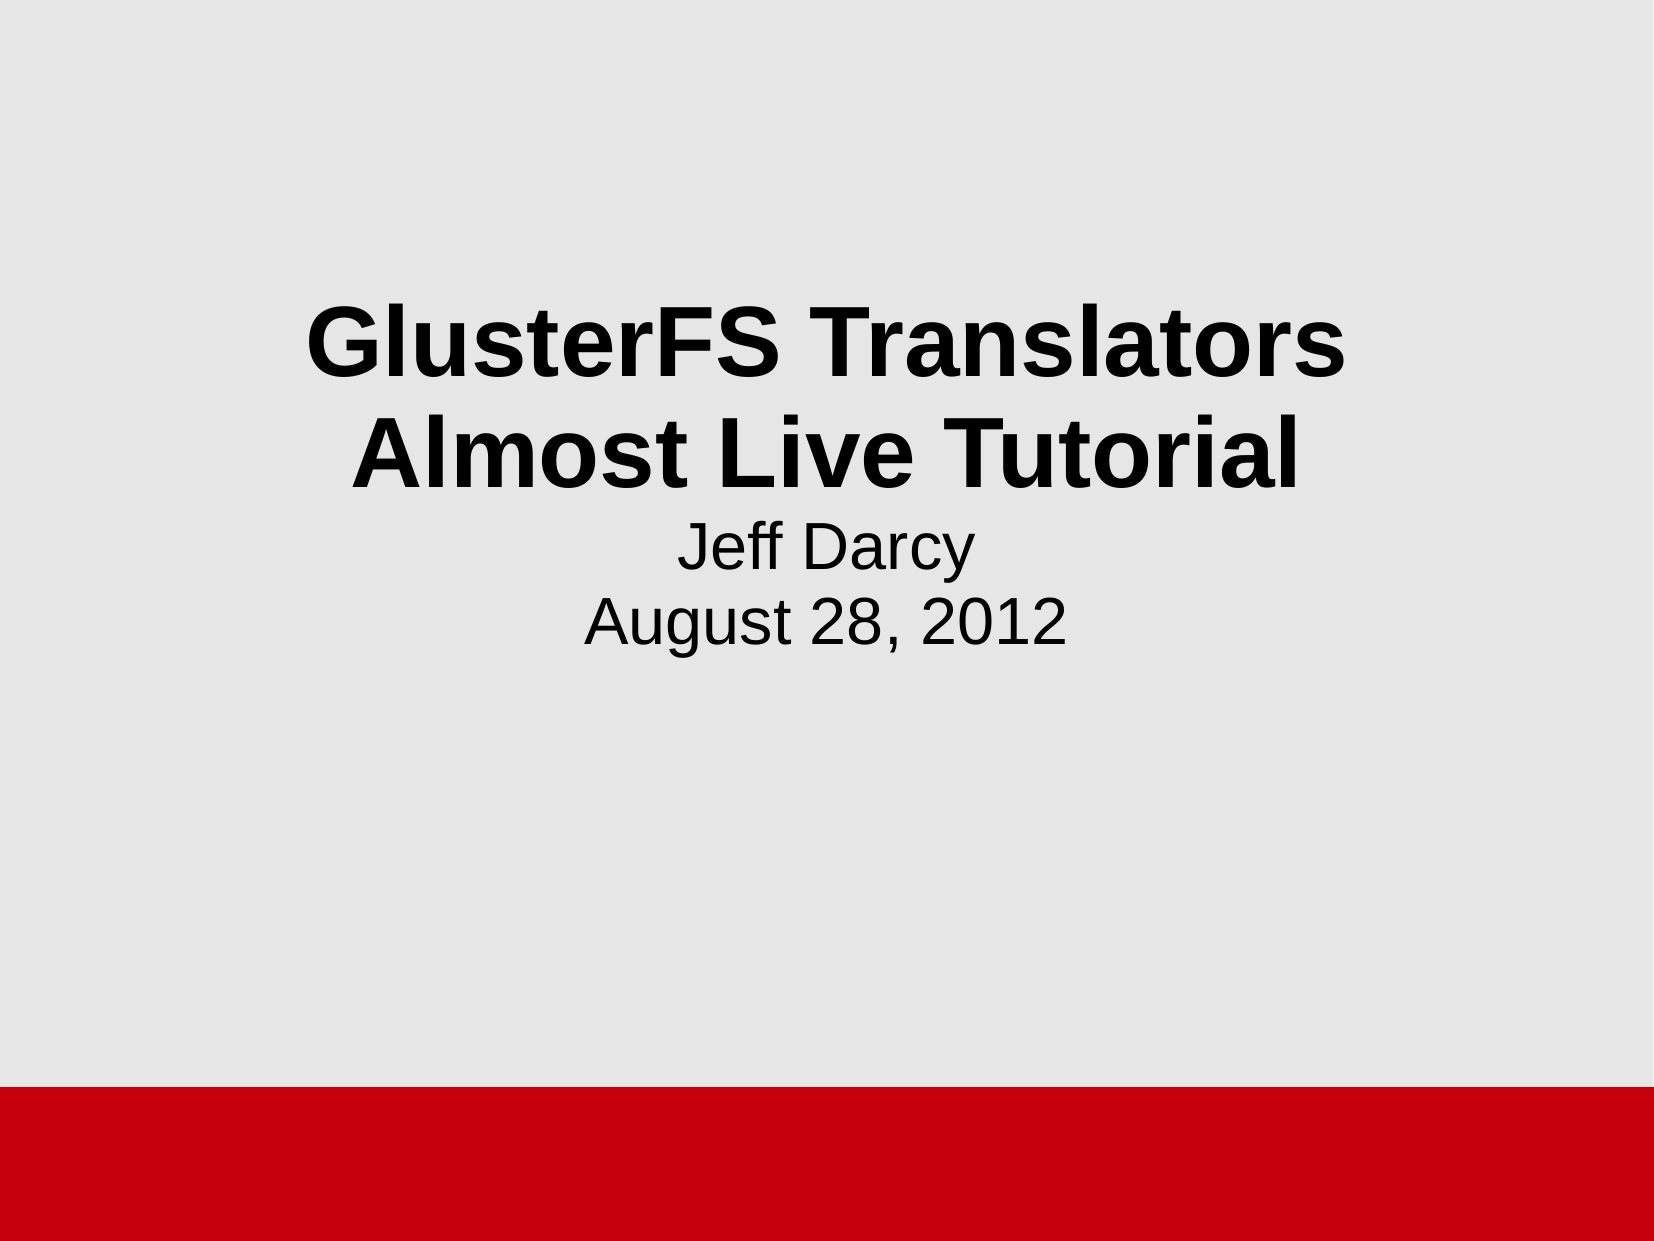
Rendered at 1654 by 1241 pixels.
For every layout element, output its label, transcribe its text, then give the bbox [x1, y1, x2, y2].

subtitle GlusterFS Translators Almost Live Tutorial Jeff Darcy August 28, 2012 [82, 45, 1571, 1031]
